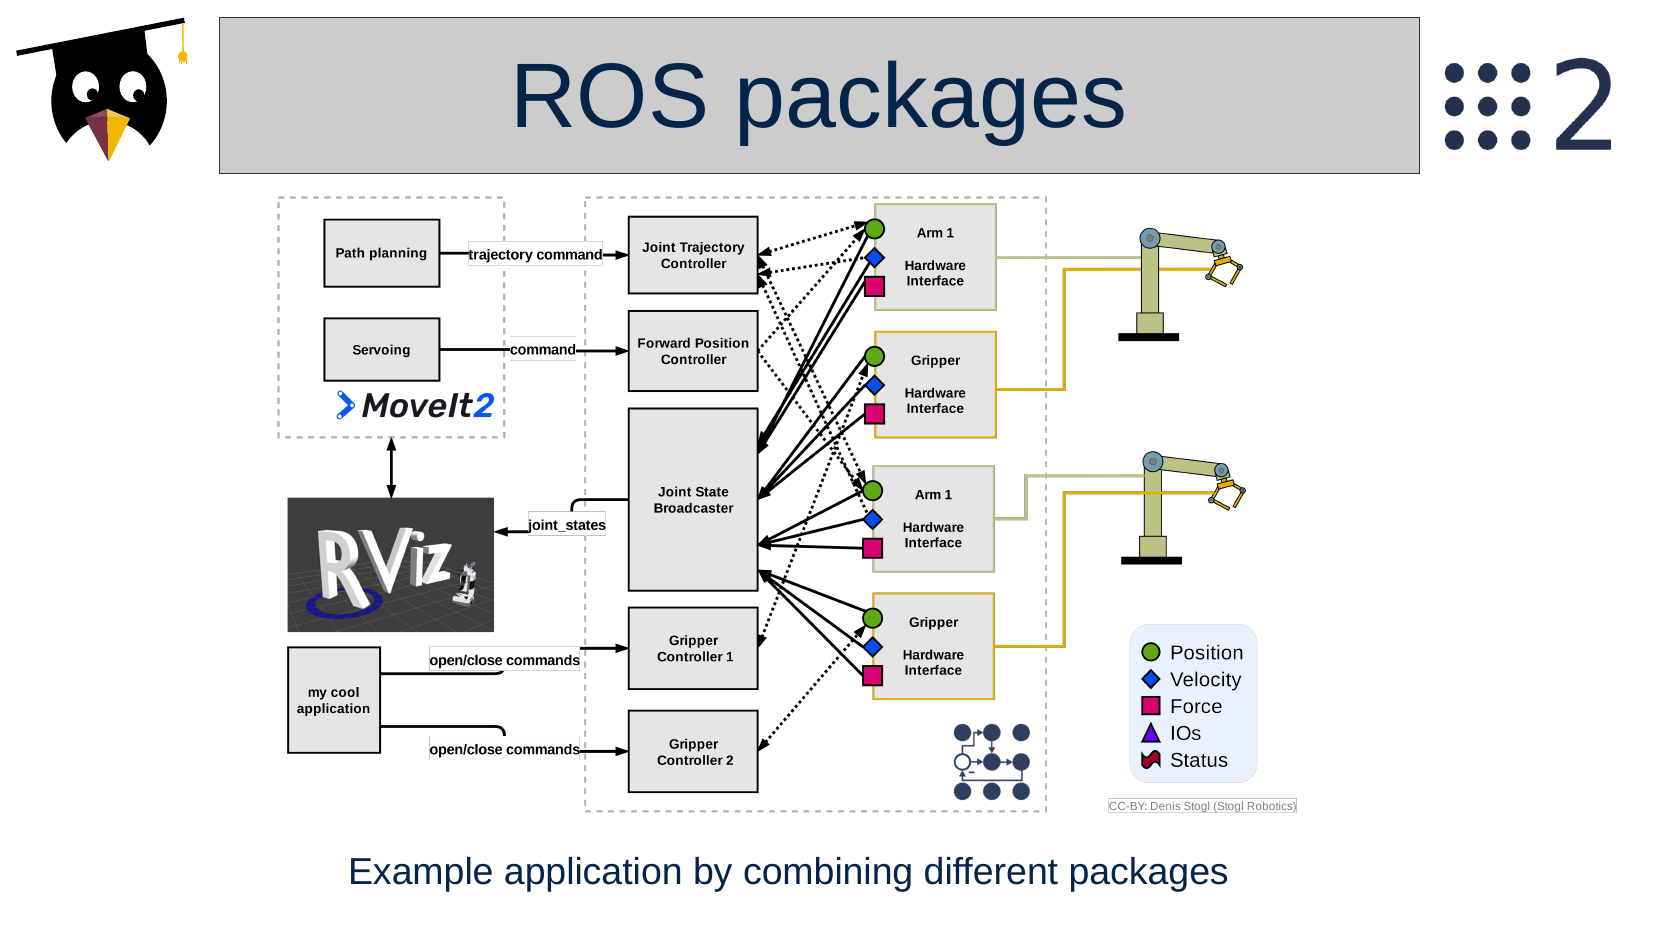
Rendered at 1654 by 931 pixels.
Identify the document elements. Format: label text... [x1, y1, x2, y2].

picture [1444, 21, 1611, 188]
picture [16, 17, 188, 161]
text_box Example application by combining different packages [282, 842, 1295, 906]
picture [277, 196, 1331, 829]
title ROS packages [219, 17, 1420, 174]
